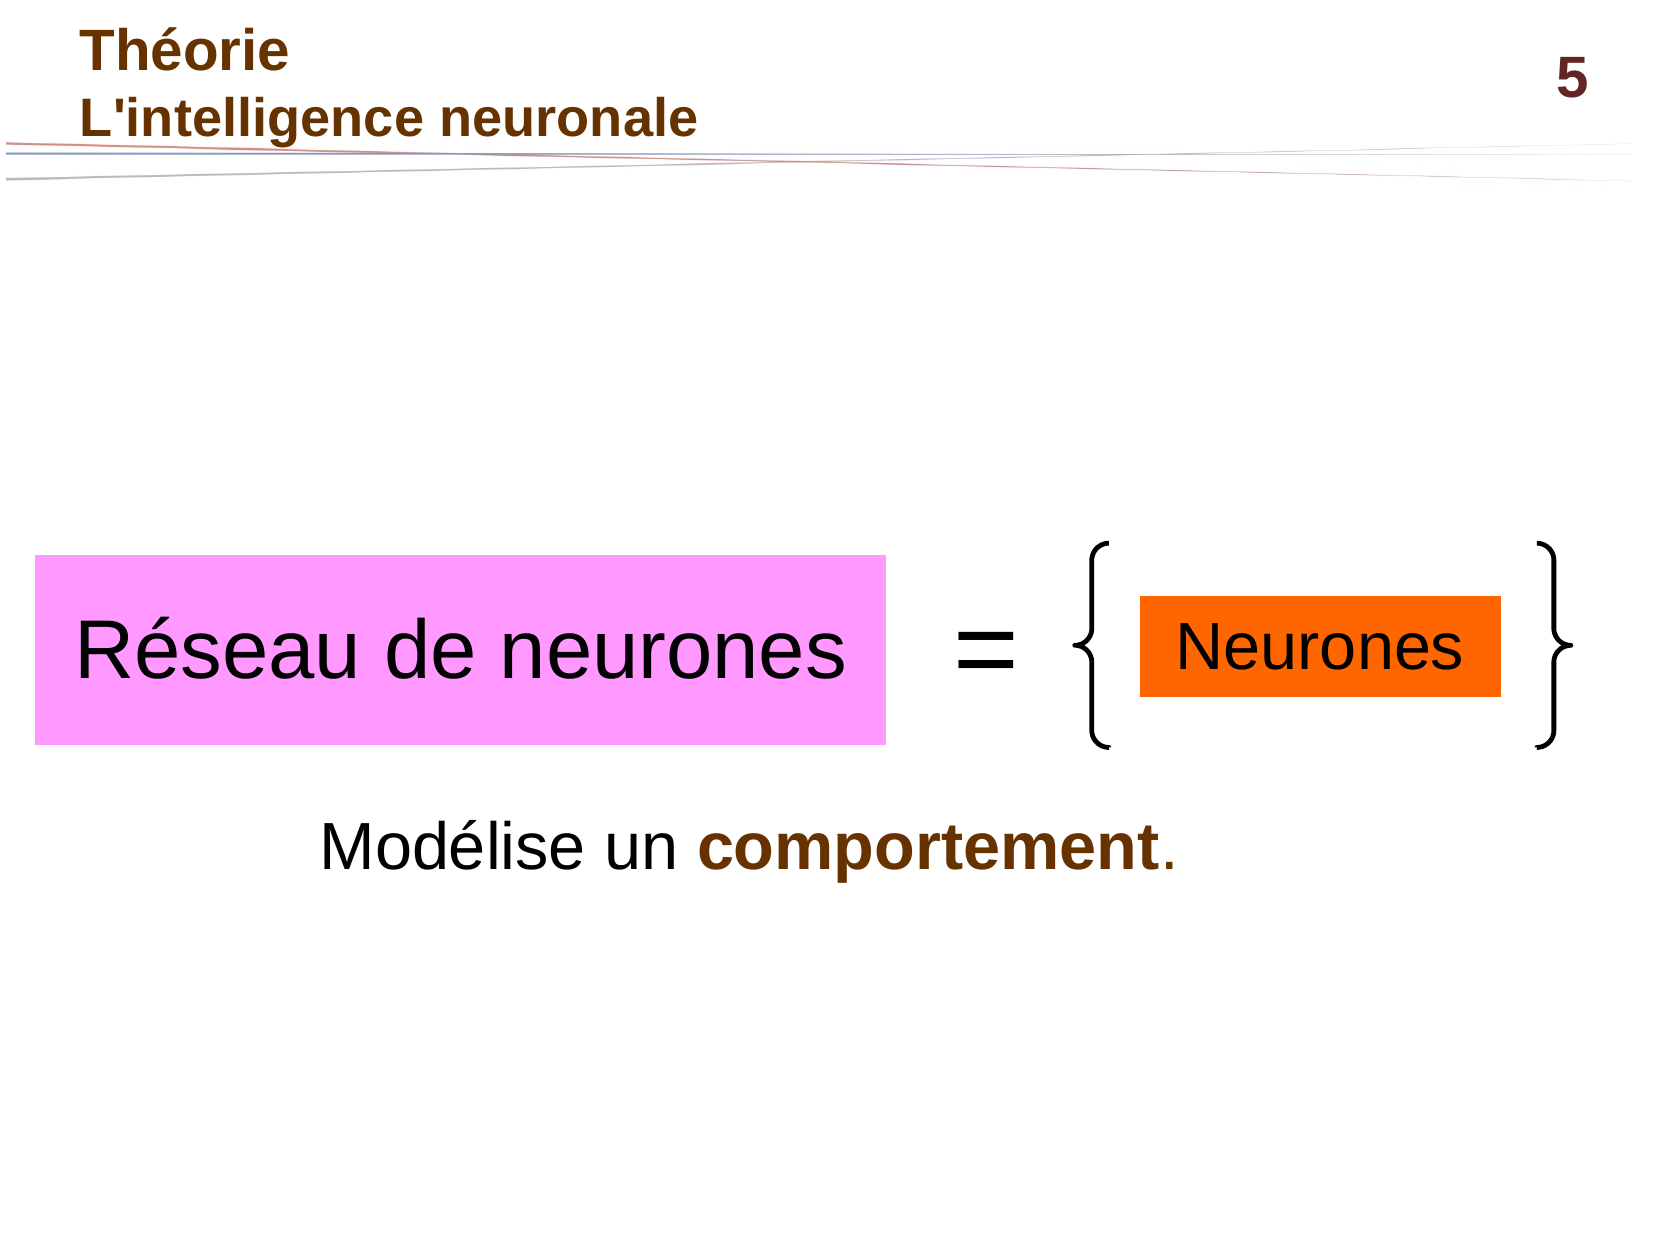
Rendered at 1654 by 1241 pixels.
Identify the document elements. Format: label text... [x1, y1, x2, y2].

text_box Réseau de neurones [35, 555, 886, 745]
title Théorie L'intelligence neuronale [0, 11, 780, 130]
title 5 [1507, 15, 1638, 134]
list Modélise un comportement. [212, 803, 1252, 1040]
text_box Neurones [1140, 596, 1501, 697]
picture [6, 133, 1632, 208]
text_box = [938, 578, 1035, 720]
